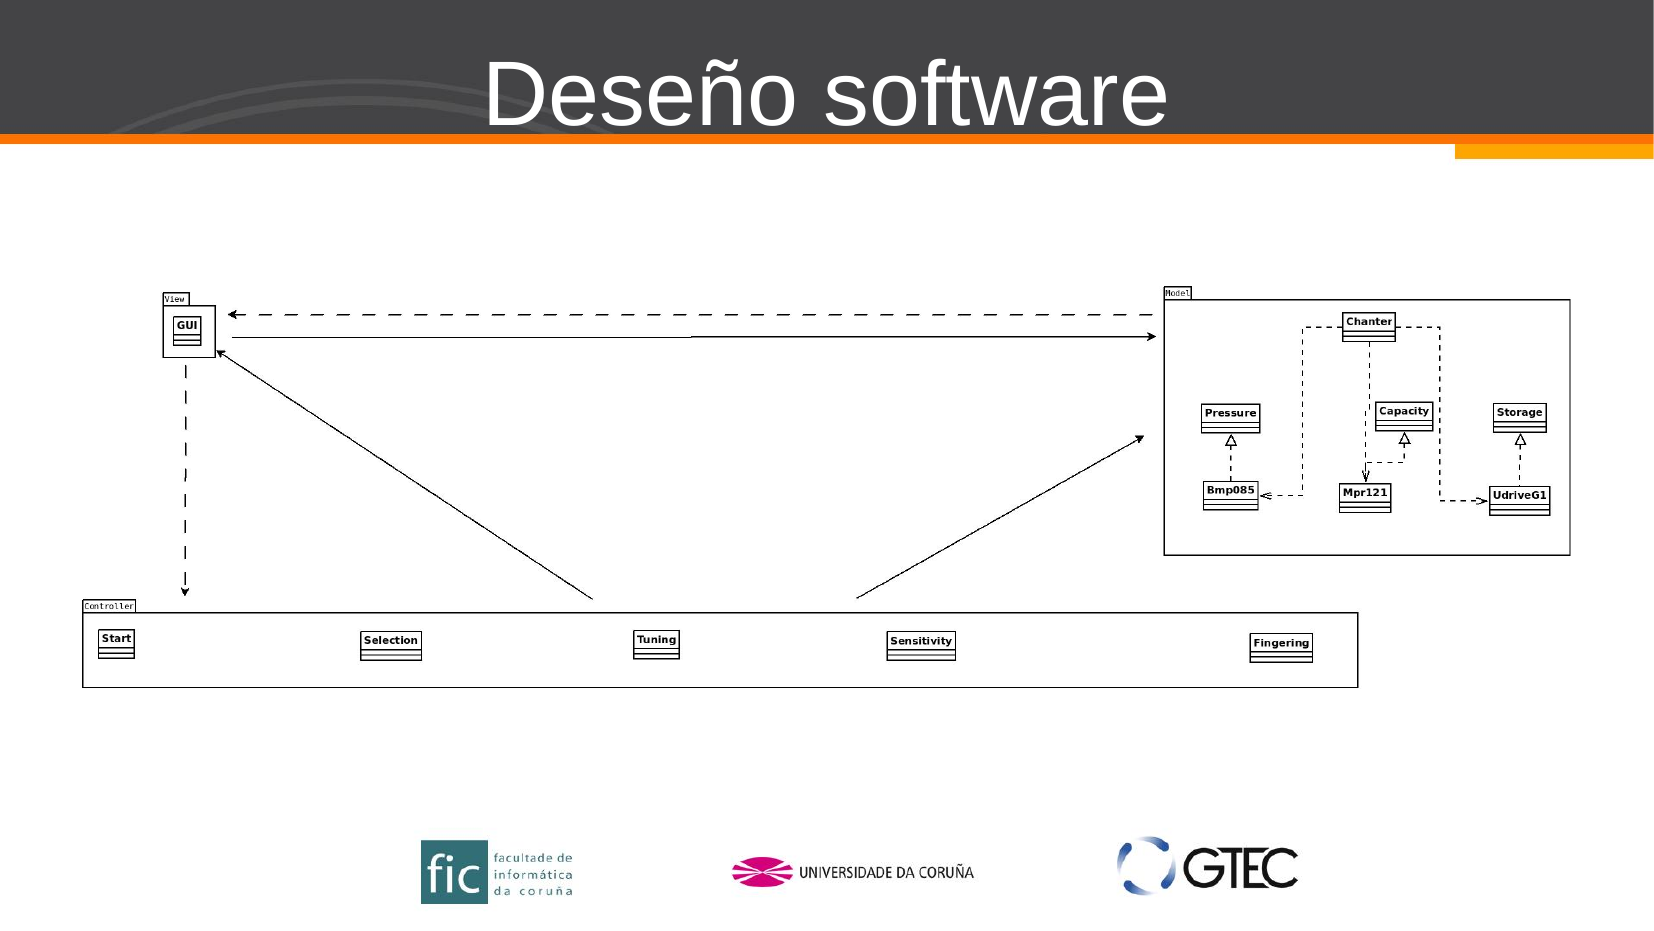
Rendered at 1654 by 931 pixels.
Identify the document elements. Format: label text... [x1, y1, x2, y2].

title Deseño software [82, 37, 1571, 151]
picture [0, 0, 1654, 931]
